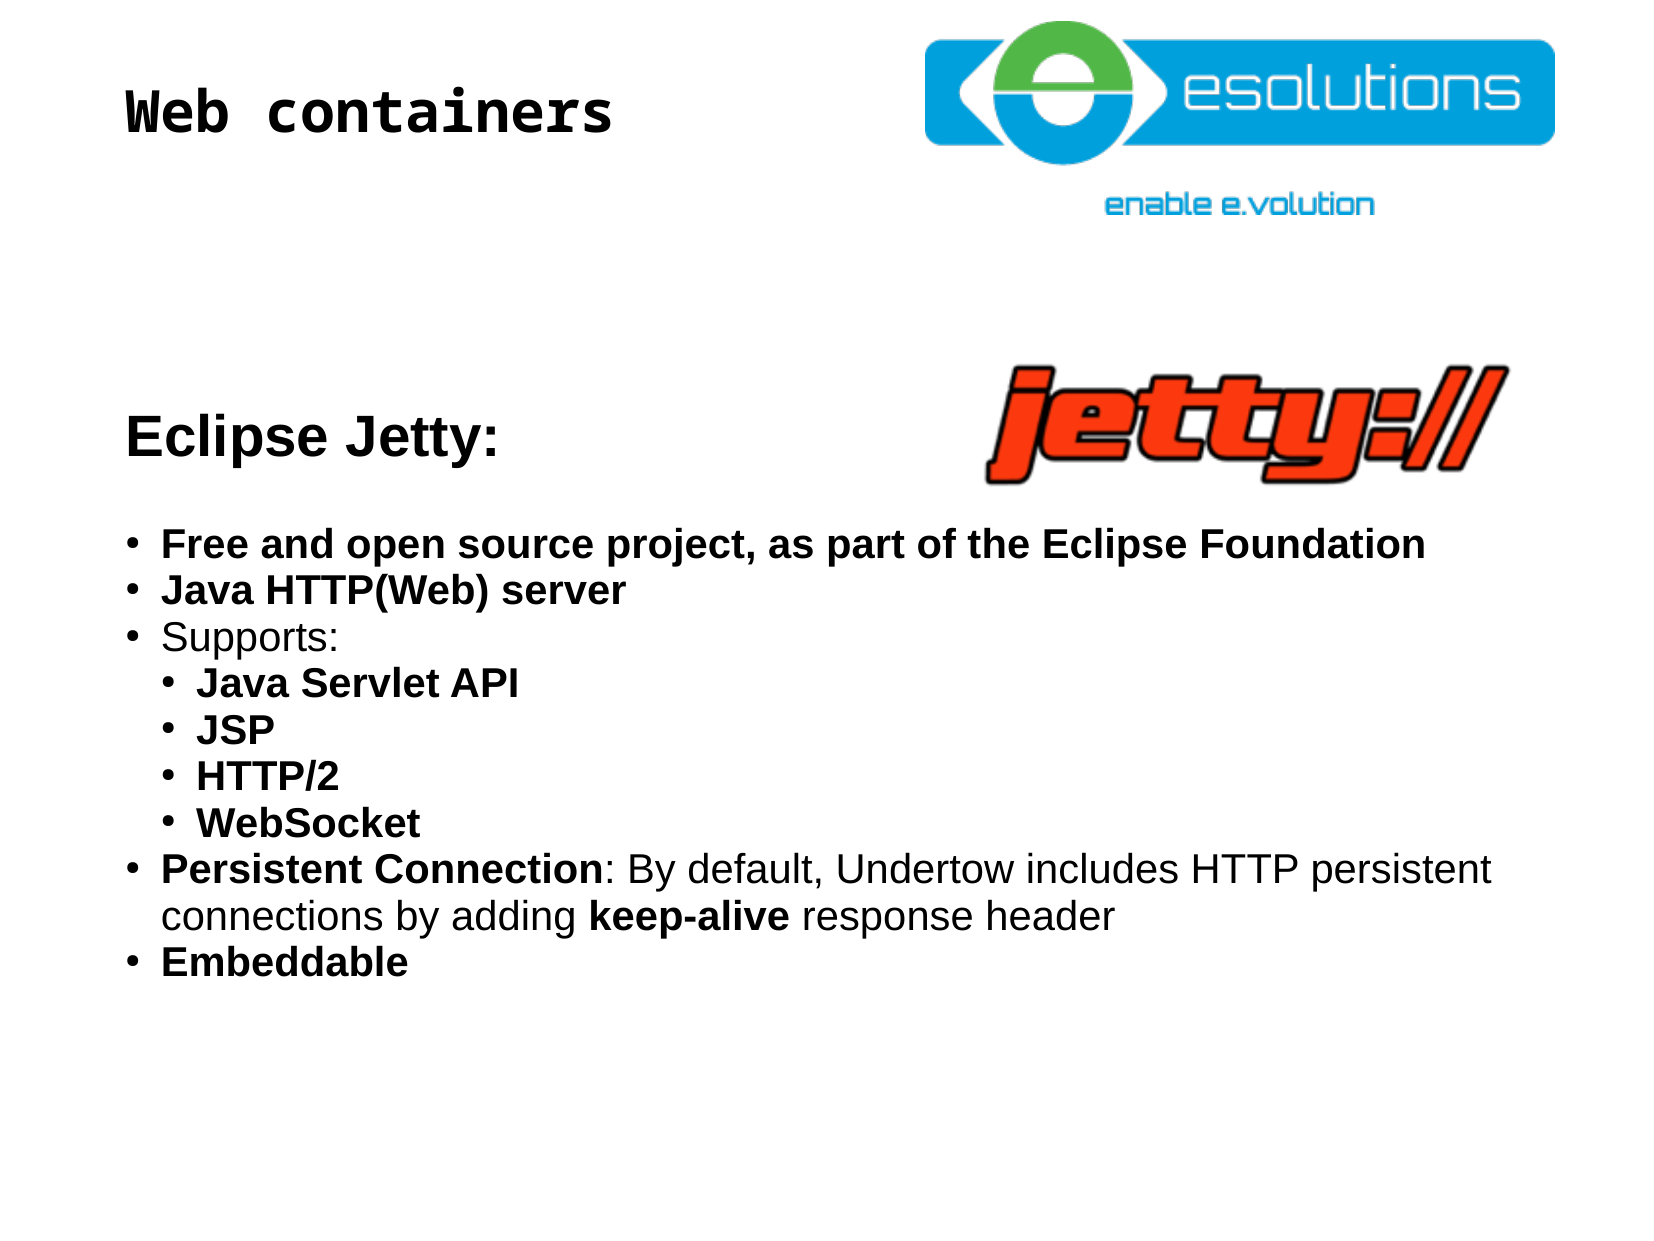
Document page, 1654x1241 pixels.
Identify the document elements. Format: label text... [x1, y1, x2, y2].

picture [1325, 75, 1361, 110]
text_box Web containers [75, 63, 916, 217]
picture [1169, 201, 1179, 211]
picture [1130, 201, 1139, 215]
picture [1360, 201, 1370, 215]
picture [1226, 201, 1236, 205]
picture [1110, 201, 1120, 205]
picture [1340, 201, 1351, 211]
picture [925, 21, 1555, 215]
picture [1226, 75, 1261, 110]
picture [1485, 75, 1521, 110]
picture [1267, 75, 1302, 110]
picture [1197, 201, 1208, 205]
subtitle Eclipse Jetty: Free and open source project, as part of the Eclipse Foundation Java HTTP(Web) server Supports: Java Servlet API JSP HTTP/2 WebSocket Persistent Connection: By default, Undertow includes HTTP persistent connections by adding keep-alive response header Embeddable [90, 255, 1571, 1084]
picture [1307, 64, 1319, 110]
picture [1185, 75, 1220, 110]
picture [971, 347, 1525, 504]
picture [1403, 75, 1438, 110]
picture [1390, 75, 1396, 110]
picture [1366, 64, 1385, 110]
picture [1444, 75, 1479, 110]
